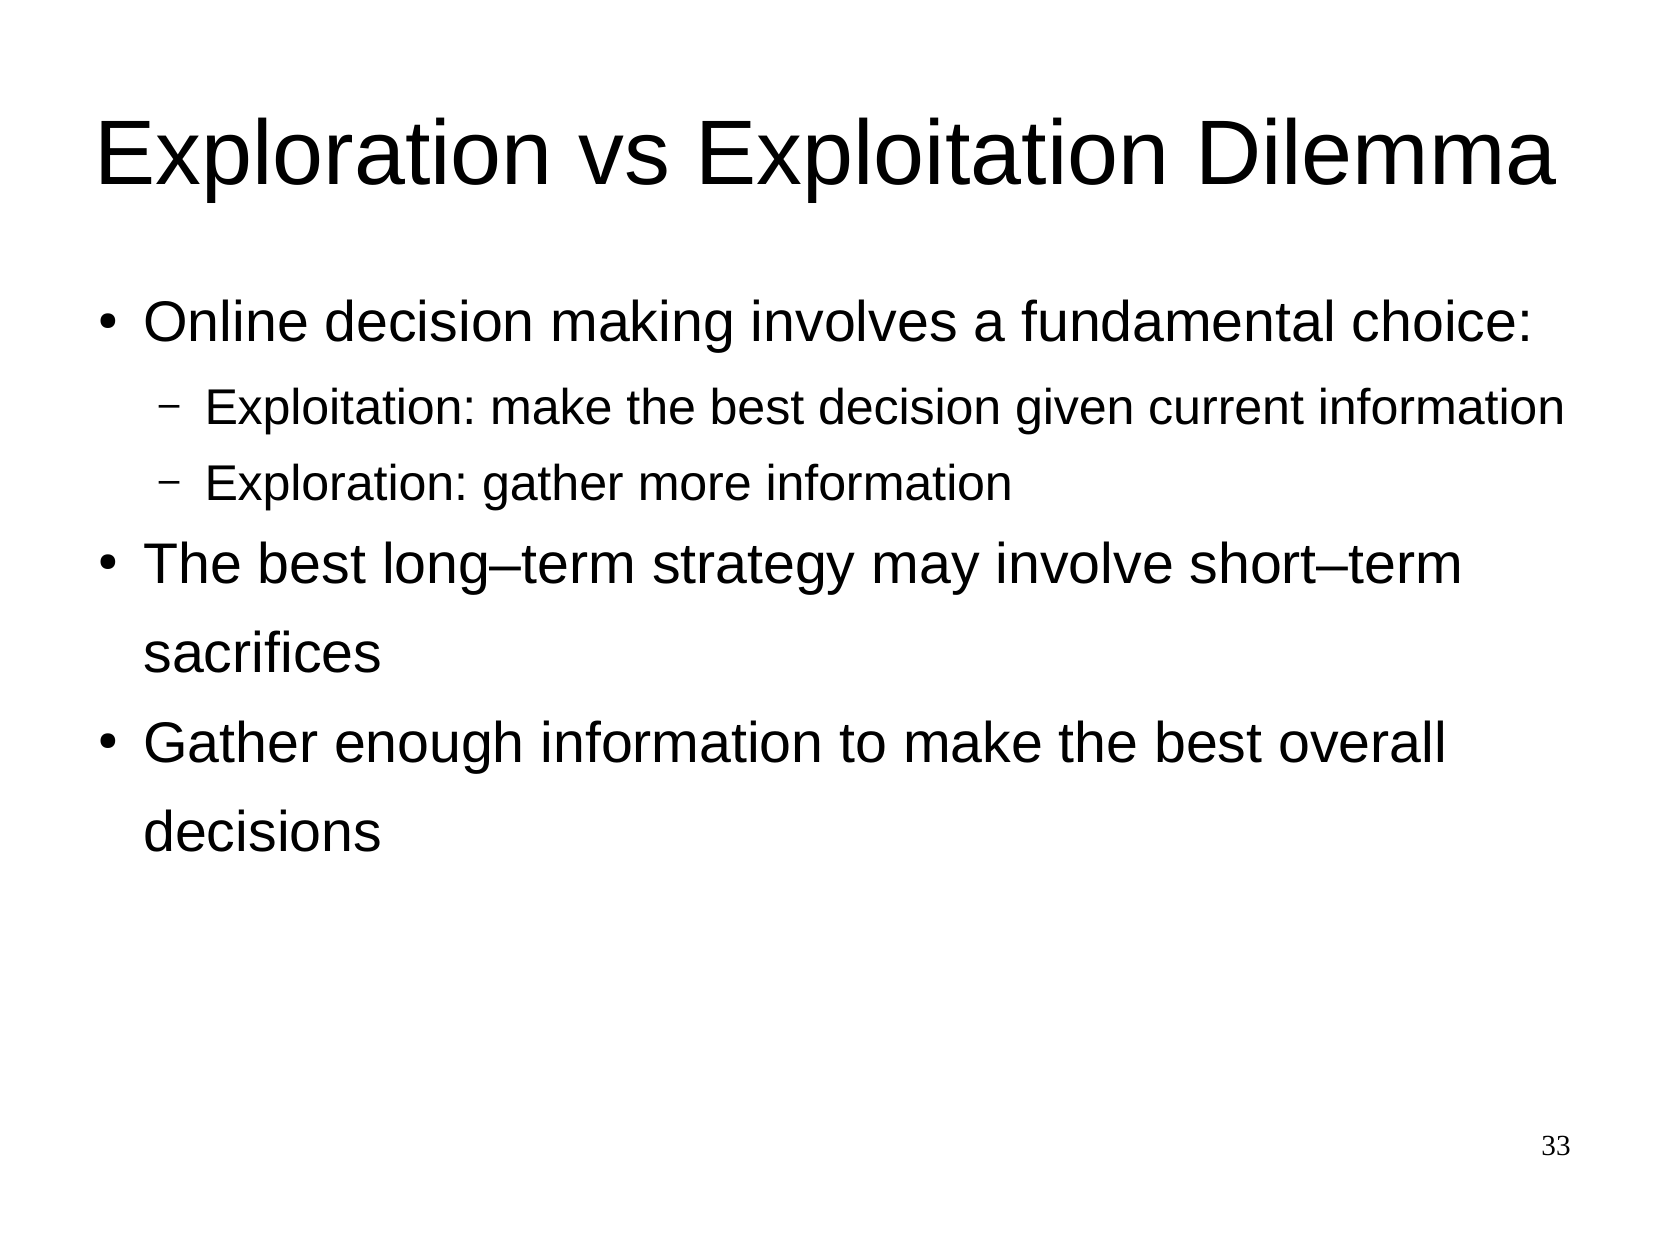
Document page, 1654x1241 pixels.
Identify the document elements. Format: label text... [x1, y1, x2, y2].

list Online decision making involves a fundamental choice: Exploitation: make the best decision given current information Exploration: gather more information The best long–term strategy may involve short–term sacrifices Gather enough information to make the best overall decisions [82, 290, 1571, 1010]
title Exploration vs Exploitation Dilemma [82, 49, 1571, 257]
